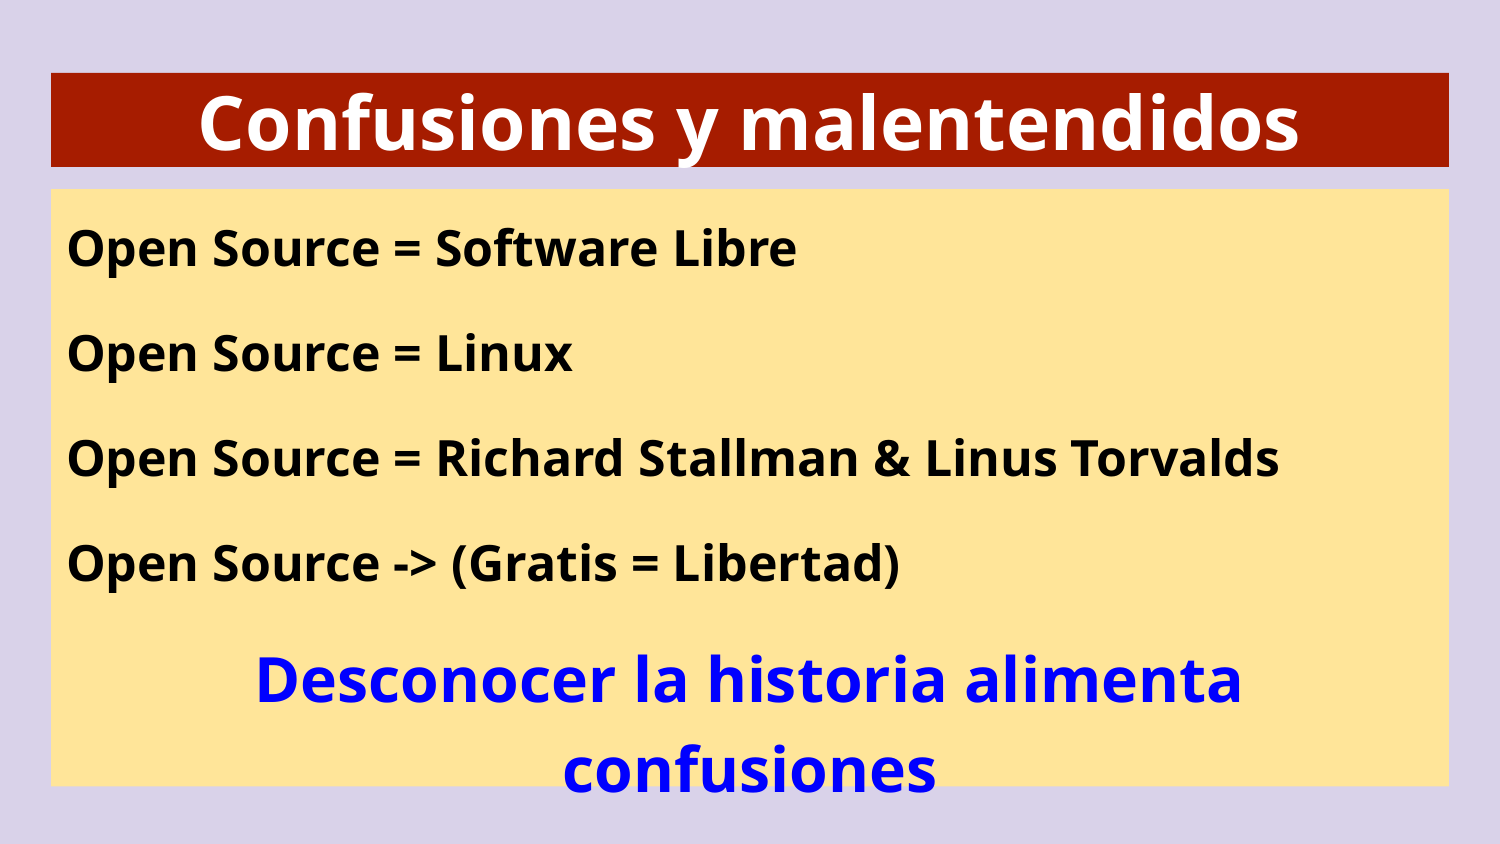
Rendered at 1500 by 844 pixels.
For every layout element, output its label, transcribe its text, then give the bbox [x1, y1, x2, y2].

list Open Source = Software Libre Open Source = Linux Open Source = Richard Stallman & Linus Torvalds Open Source -> (Gratis = Libertad) Desconocer la historia alimenta confusiones [51, 189, 1449, 787]
title Confusiones y malentendidos [51, 72, 1449, 167]
